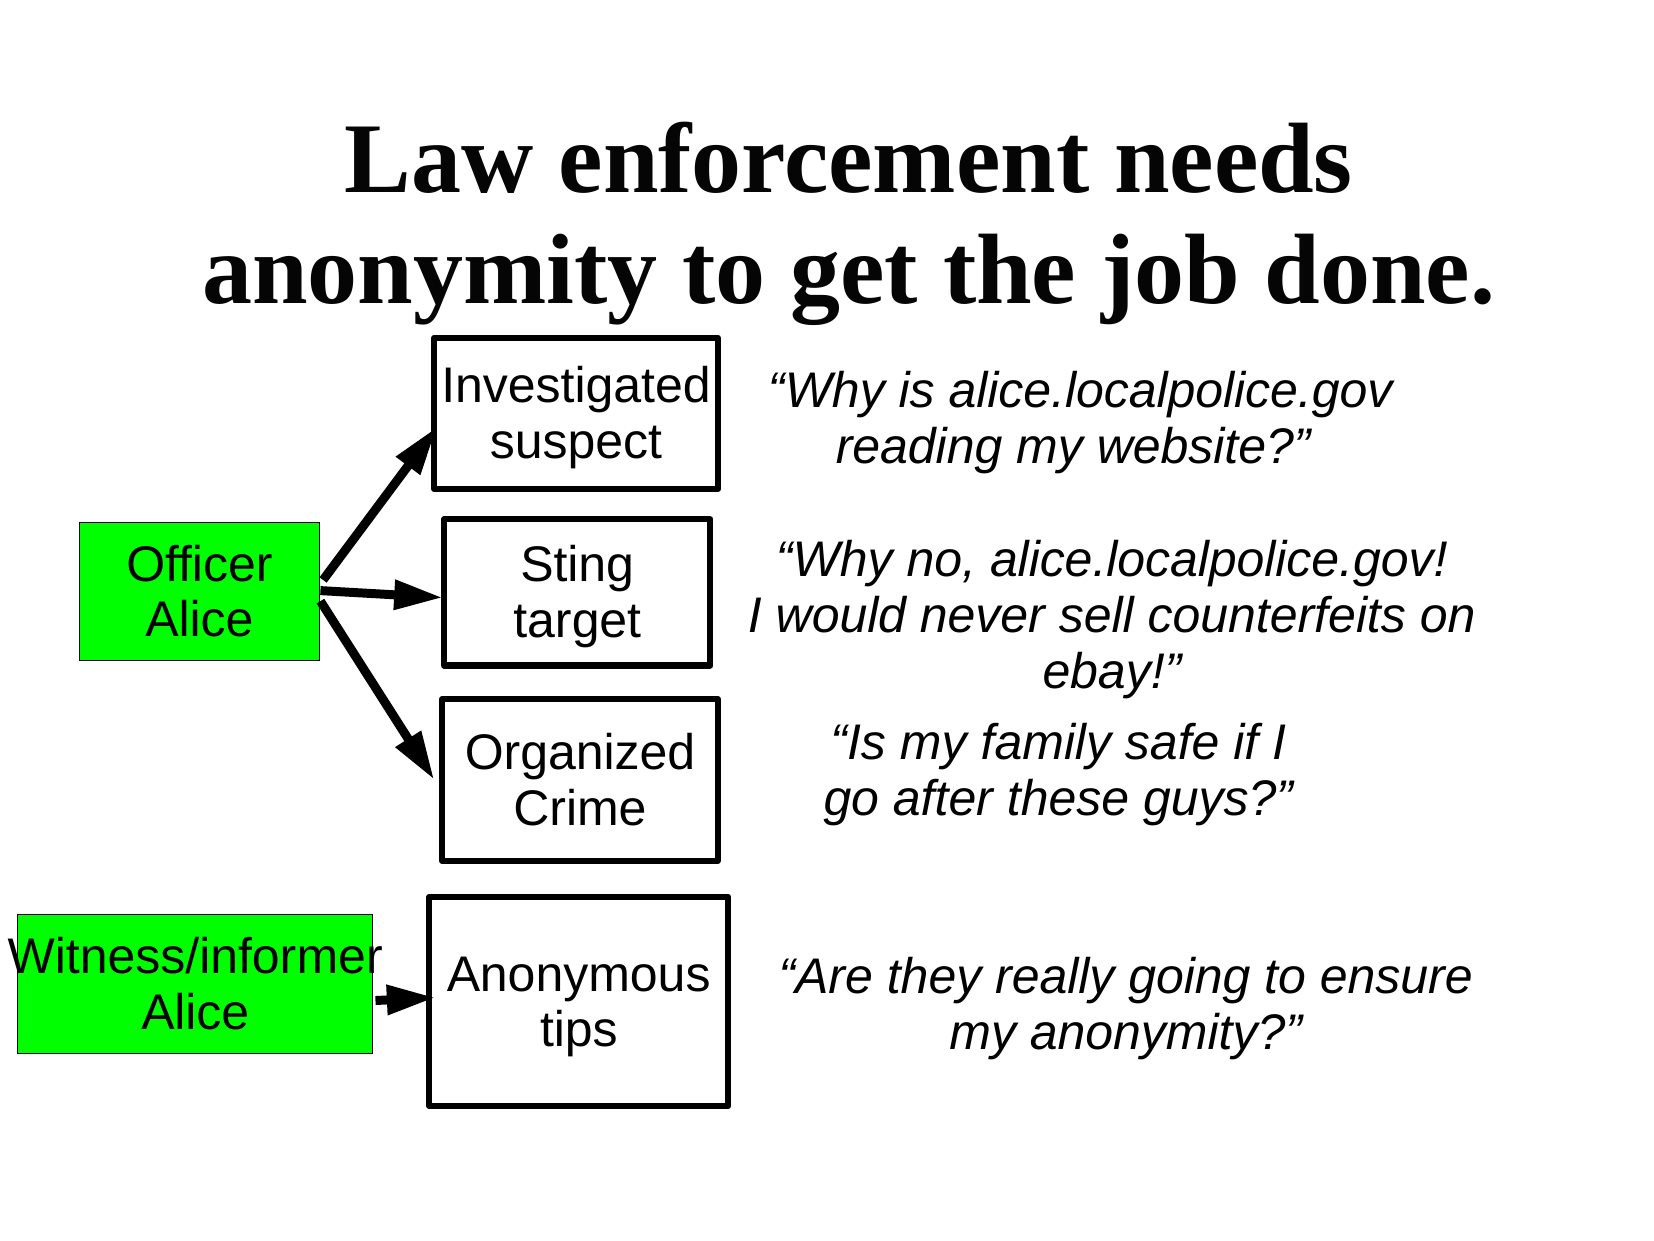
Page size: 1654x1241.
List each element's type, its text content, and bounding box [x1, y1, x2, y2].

text_box Investigated suspect [434, 337, 718, 490]
text_box “Why no, alice.localpolice.gov! I would never sell counterfeits on ebay!” [733, 524, 1608, 708]
text_box Organized Crime [442, 699, 718, 861]
text_box Anonymous tips [429, 896, 729, 1107]
title Law enforcement needs anonymity to get the job done. [121, 83, 1578, 345]
text_box Officer Alice [79, 522, 320, 661]
text_box “Why is alice.localpolice.gov reading my website?” [753, 355, 1560, 497]
text_box “Are they really going to ensure my anonymity?” [763, 941, 1611, 1136]
text_box Sting target [444, 519, 711, 666]
text_box “Is my family safe if I go after these guys?” [808, 707, 1330, 881]
text_box Witness/informer Alice [17, 914, 373, 1054]
